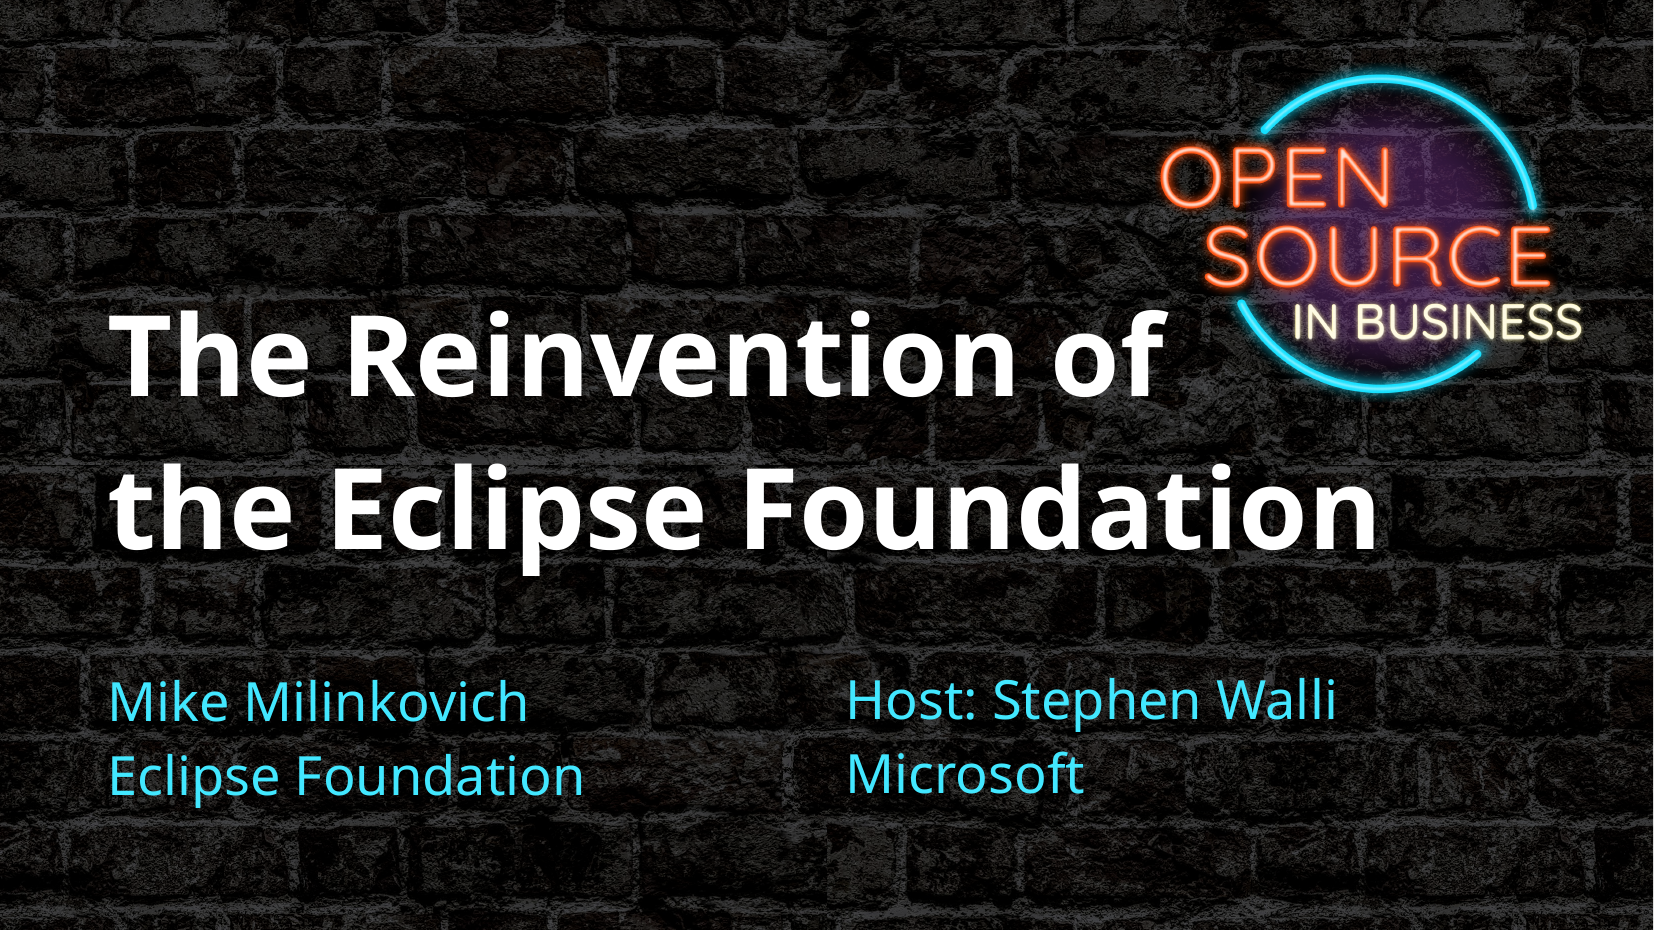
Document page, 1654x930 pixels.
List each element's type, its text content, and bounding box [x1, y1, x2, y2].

text_box Host: Stephen Walli Microsoft [845, 650, 1563, 810]
picture [0, 0, 1654, 930]
subtitle Mike Milinkovich Eclipse Foundation [107, 653, 825, 812]
title The Reinvention of the Eclipse Foundation [107, 154, 1546, 704]
